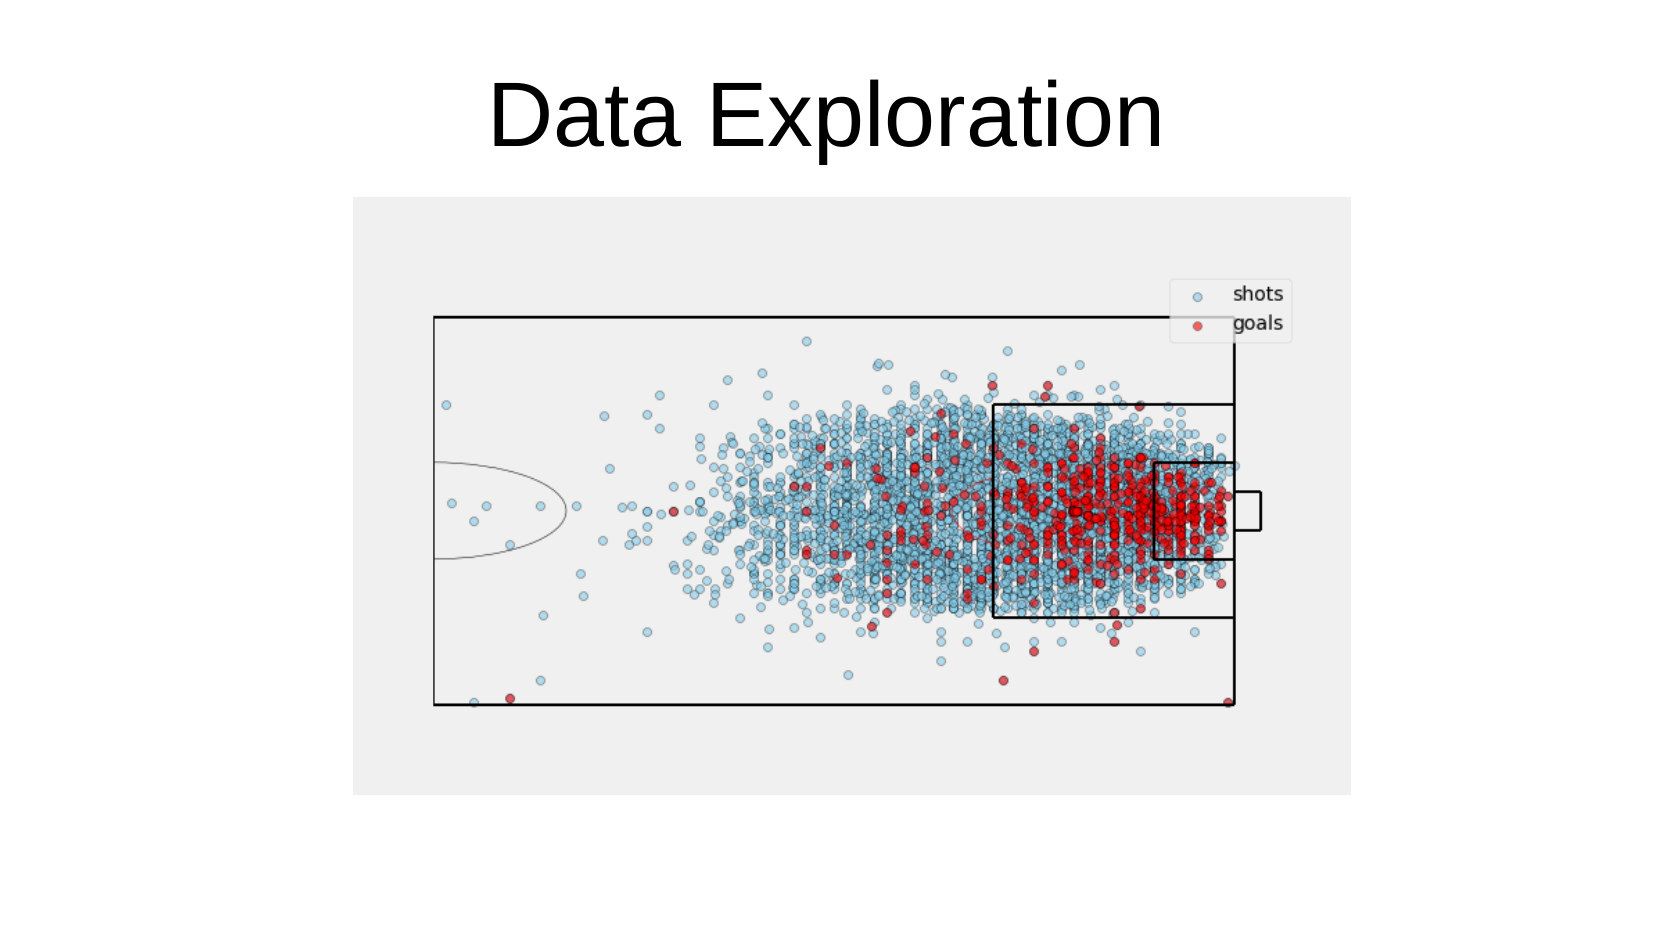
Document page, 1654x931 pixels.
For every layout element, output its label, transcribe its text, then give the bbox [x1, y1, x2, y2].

picture [353, 197, 1351, 796]
title Data Exploration [82, 37, 1571, 193]
